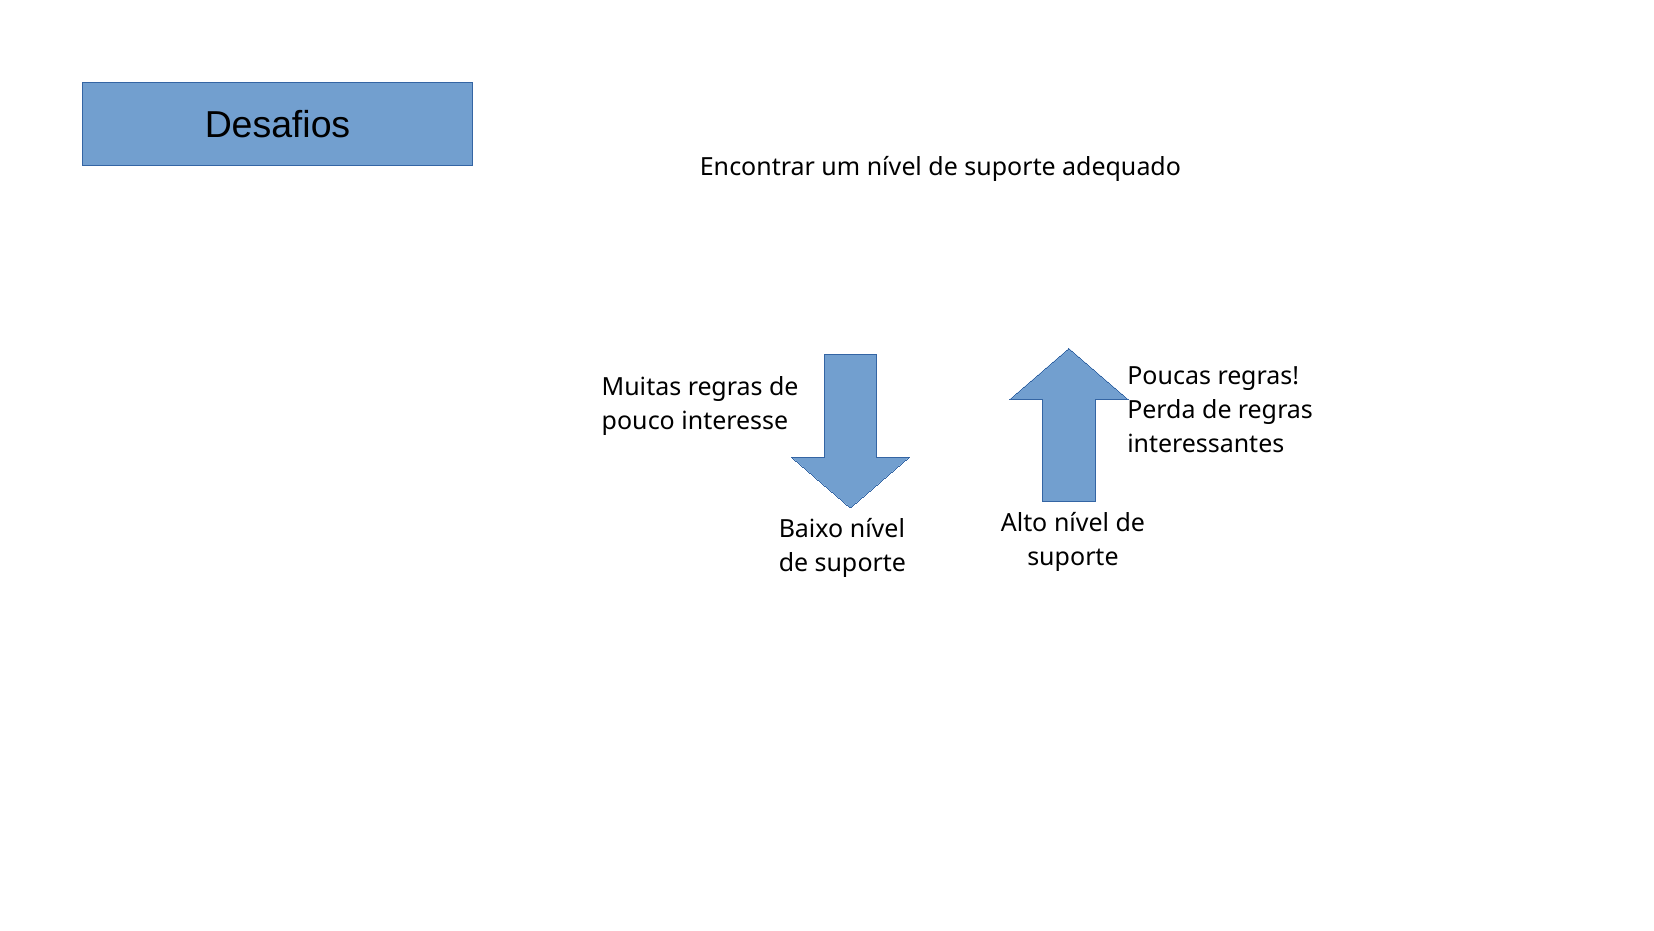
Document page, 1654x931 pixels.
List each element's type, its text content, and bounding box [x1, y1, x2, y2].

text_box Baixo nível de suporte [764, 503, 945, 579]
text_box Alto nível de suporte [982, 497, 1164, 573]
text_box Muitas regras de pouco interesse [586, 361, 833, 443]
text_box Poucas regras! Perda de regras interessantes [1112, 349, 1359, 467]
text_box [791, 354, 910, 503]
text_box Desafios [82, 82, 473, 166]
text_box [1009, 348, 1112, 497]
text_box Encontrar um nível de suporte adequado [685, 141, 1323, 201]
